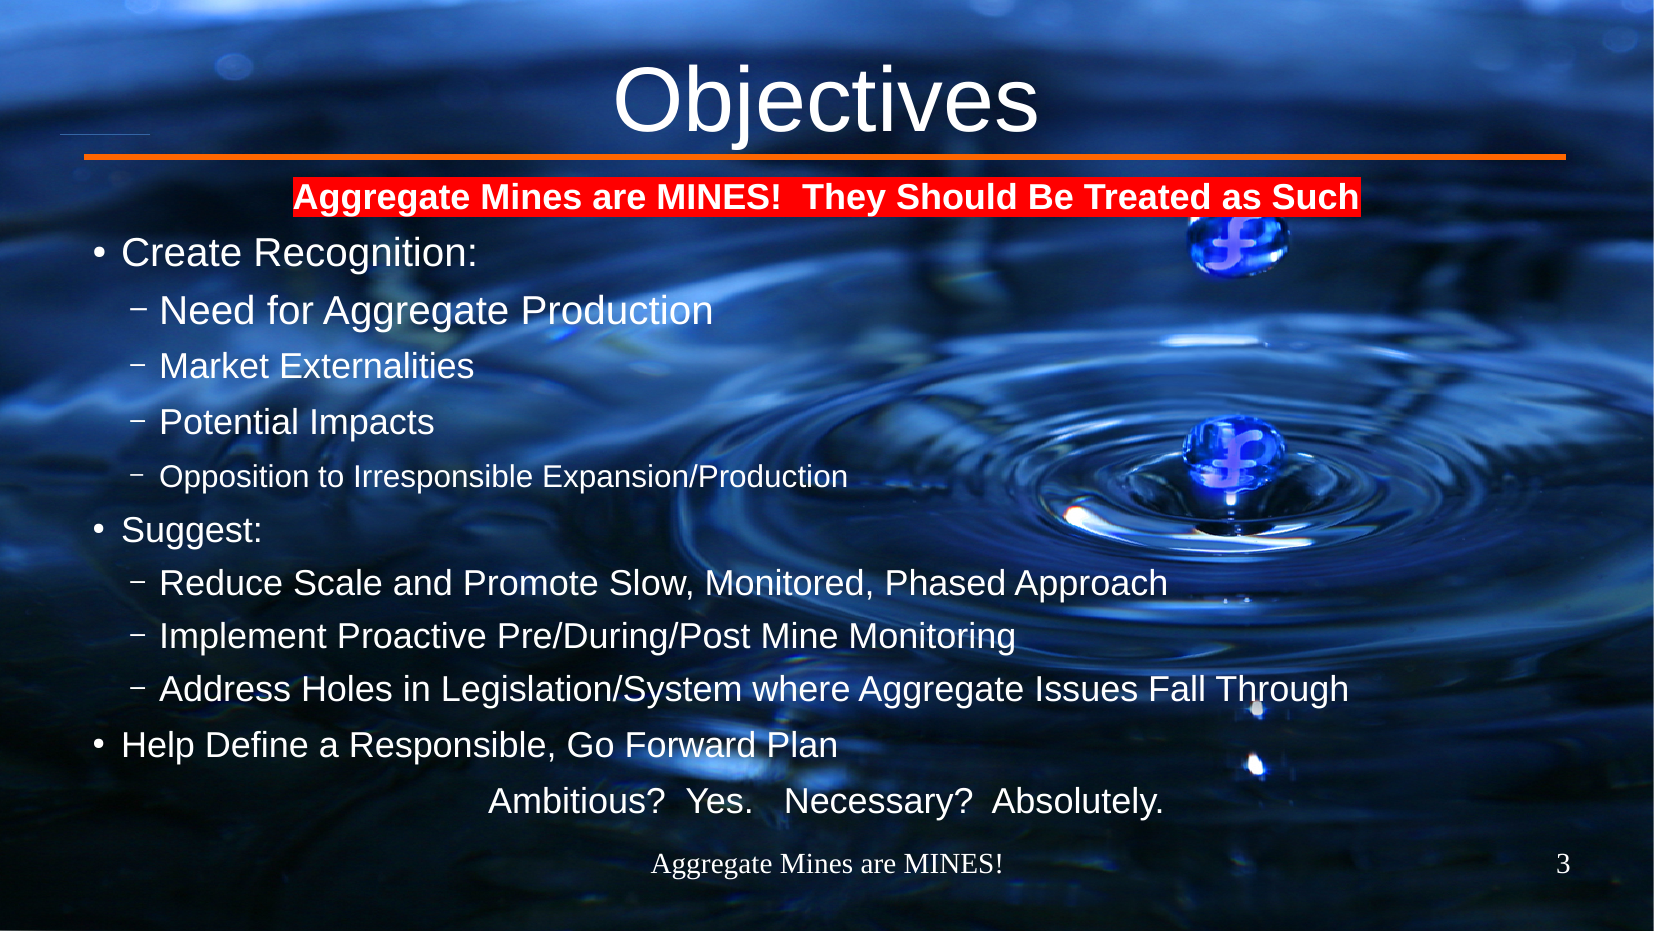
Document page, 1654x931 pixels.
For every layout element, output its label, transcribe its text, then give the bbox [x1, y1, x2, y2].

title Objectives [82, 21, 1571, 177]
list Aggregate Mines are MINES! They Should Be Treated as Such Create Recognition: Need for Aggregate Production Market Externalities Potential Impacts Opposition to Irresponsible Expansion/Production Suggest: Reduce Scale and Promote Slow, Monitored, Phased Approach Implement Proactive Pre/During/Post Mine Monitoring Address Holes in Legislation/System where Aggregate Issues Fall Through Help Define a Responsible, Go Forward Plan Ambitious? Yes. Necessary? Absolutely. [82, 177, 1571, 827]
picture [0, 0, 1654, 931]
